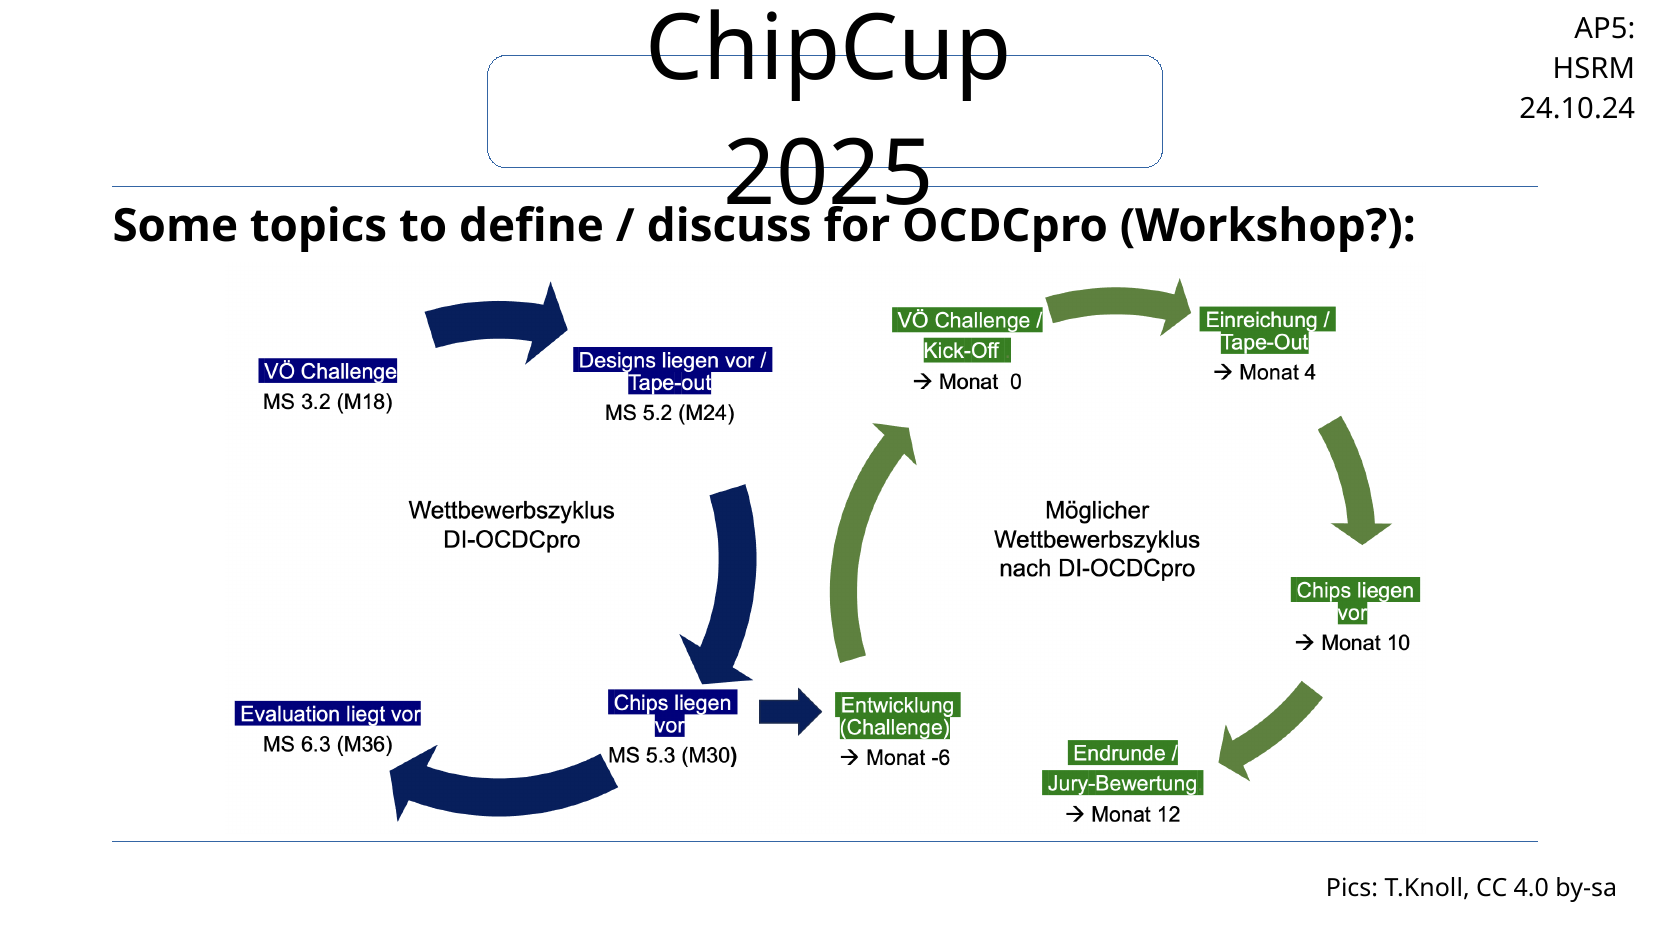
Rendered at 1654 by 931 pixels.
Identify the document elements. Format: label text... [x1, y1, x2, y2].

text_box Pics: T.Knoll, CC 4.0 by-sa [1294, 862, 1633, 906]
subtitle Some topics to define / discuss for OCDCpro (Workshop?): [112, 192, 1501, 708]
title ChipCup 2025 [532, 55, 1126, 159]
text_box AP5: HSRM 24.10.24 [1500, 0, 1651, 114]
picture [225, 262, 1426, 834]
